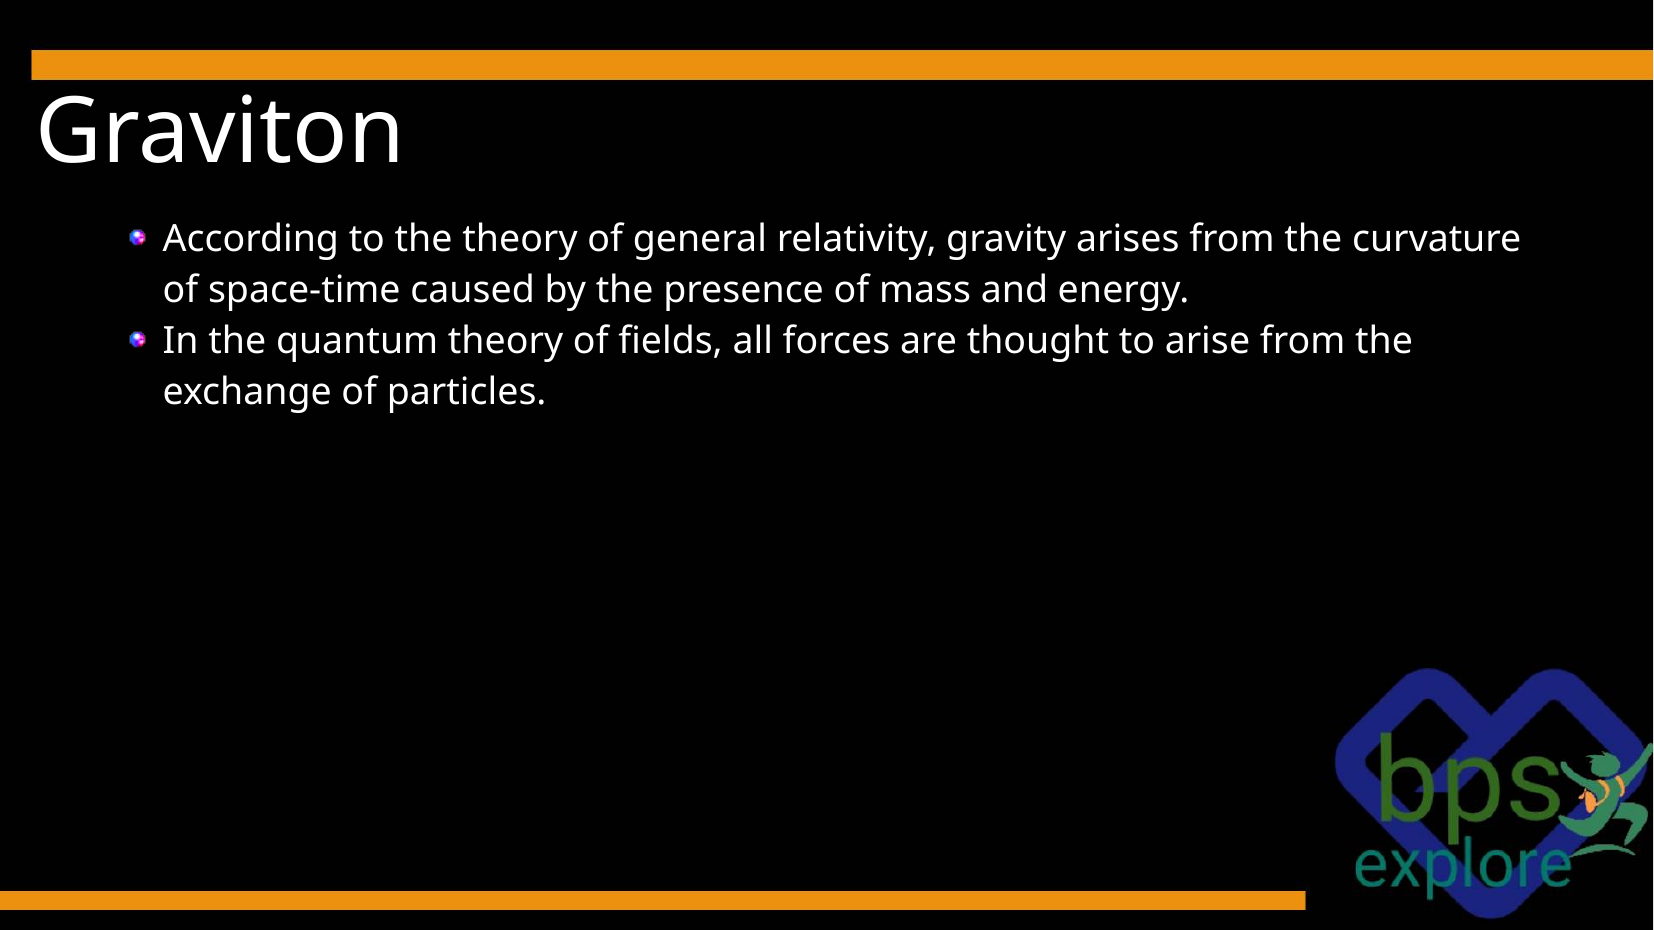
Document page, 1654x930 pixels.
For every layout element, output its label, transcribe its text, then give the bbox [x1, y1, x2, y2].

text_box According to the theory of general relativity, gravity arises from the curvature of space-time caused by the presence of mass and energy. In the quantum theory of fields, all forces are thought to arise from the exchange of particles. [112, 204, 1576, 826]
title Graviton [35, 48, 1524, 205]
picture [0, 0, 1654, 930]
